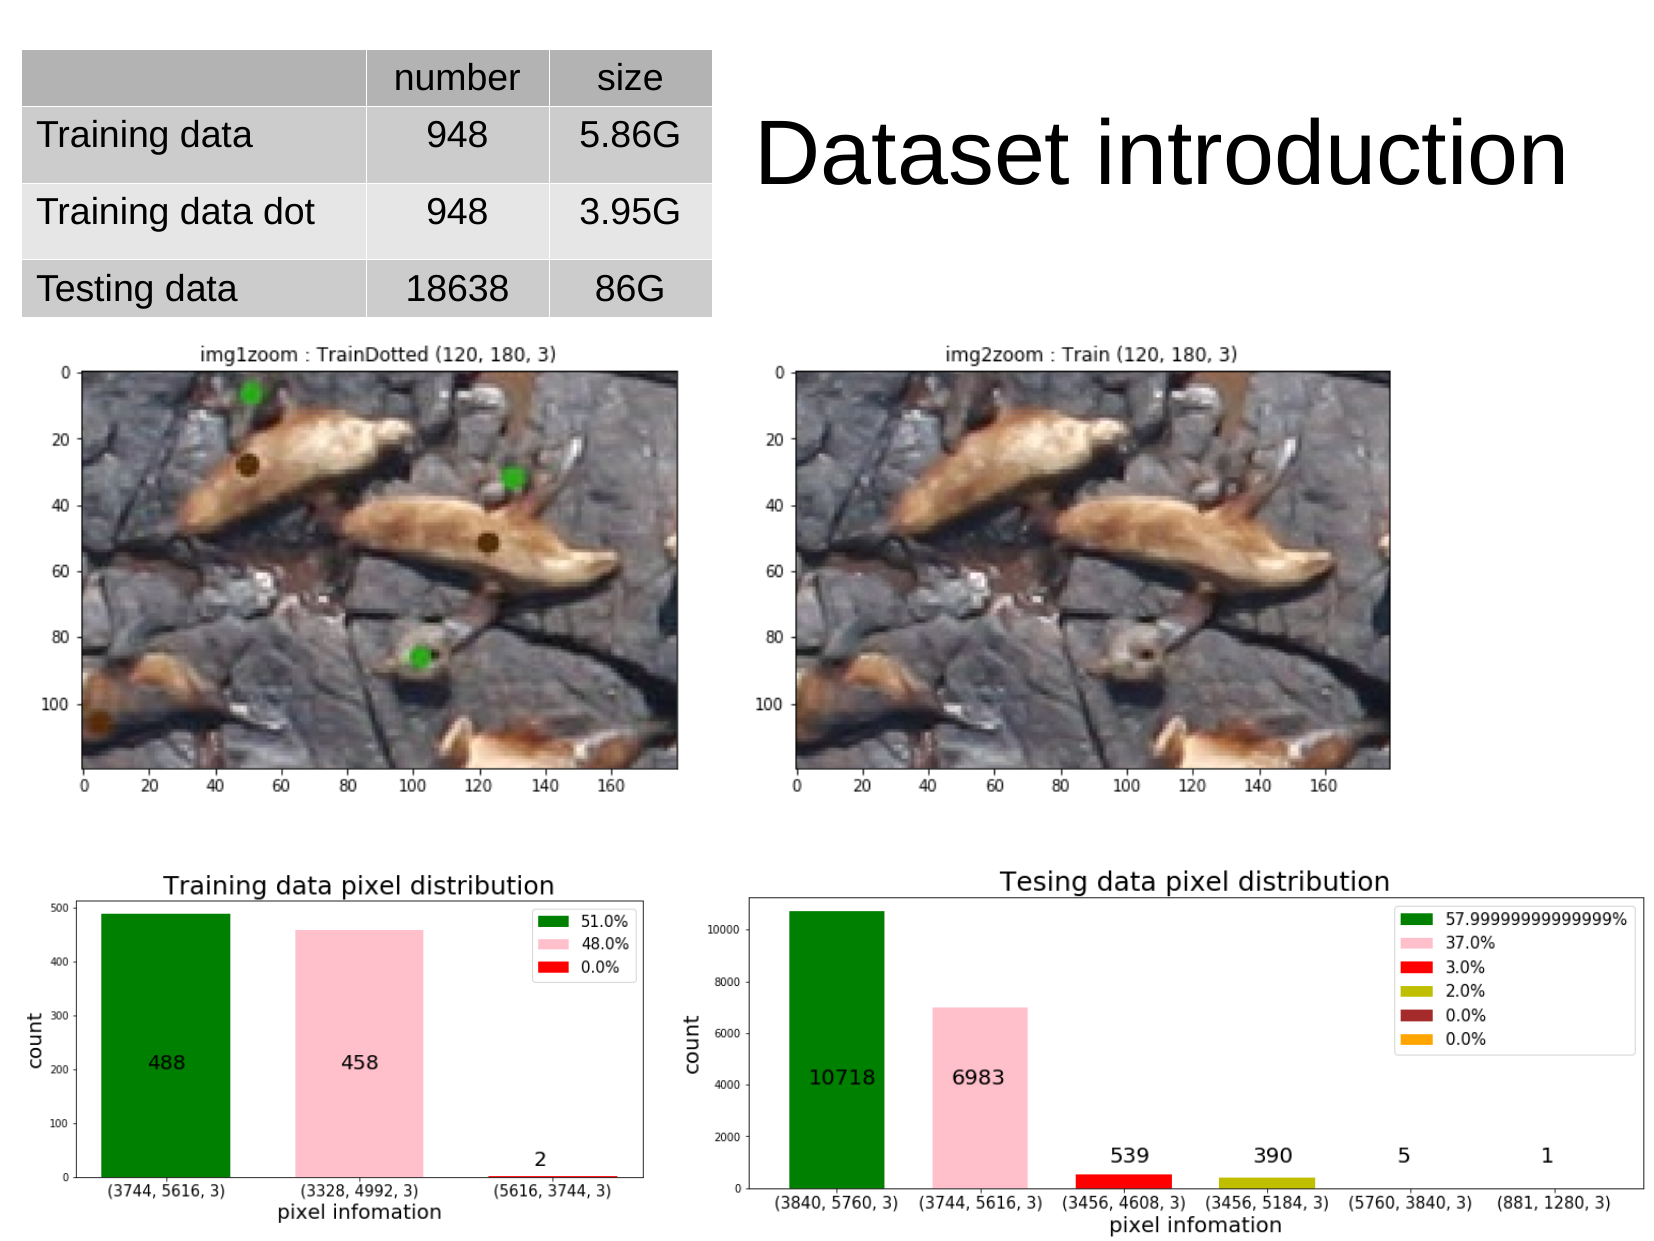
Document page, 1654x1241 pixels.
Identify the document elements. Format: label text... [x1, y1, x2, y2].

table_header [22, 50, 366, 106]
table_cell 3.95G [550, 184, 712, 259]
table_cell 86G [550, 260, 712, 317]
table_cell Testing data [22, 260, 366, 317]
table_cell 18638 [367, 260, 549, 317]
table_header size [550, 50, 712, 106]
picture [675, 863, 1654, 1241]
title Dataset introduction [713, 49, 1571, 257]
table_cell 948 [367, 184, 549, 259]
table_cell 5.86G [550, 107, 712, 183]
picture [19, 868, 653, 1231]
table_cell Training data dot [22, 184, 366, 259]
picture [30, 335, 1405, 806]
table_cell 948 [367, 107, 549, 183]
table_cell Training data [22, 107, 366, 183]
table_header number [367, 50, 549, 106]
